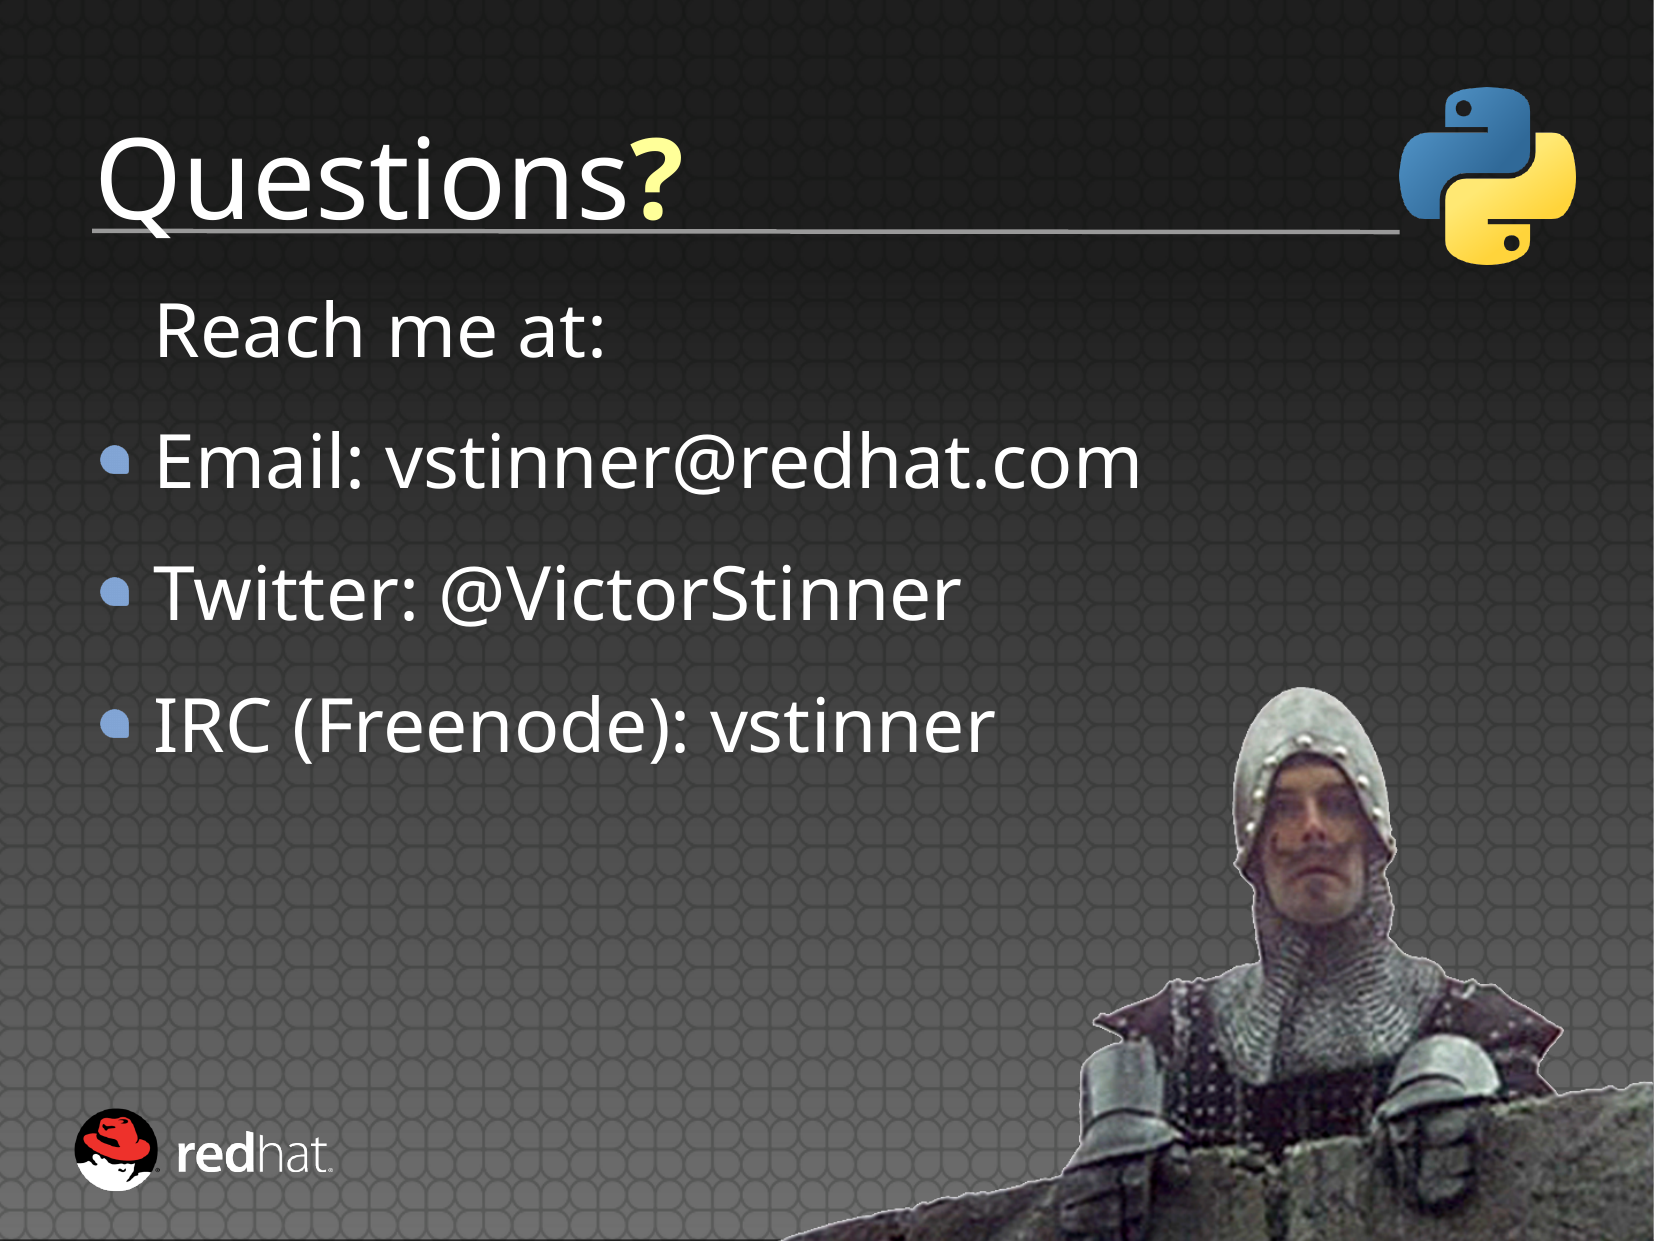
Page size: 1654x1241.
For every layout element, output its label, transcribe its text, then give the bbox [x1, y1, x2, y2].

title Questions? [94, 100, 1426, 251]
list Reach me at: Email: vstinner@redhat.com Twitter: @VictorStinner IRC (Freenode): vstinner [82, 276, 1571, 1063]
picture [0, 0, 1654, 1241]
